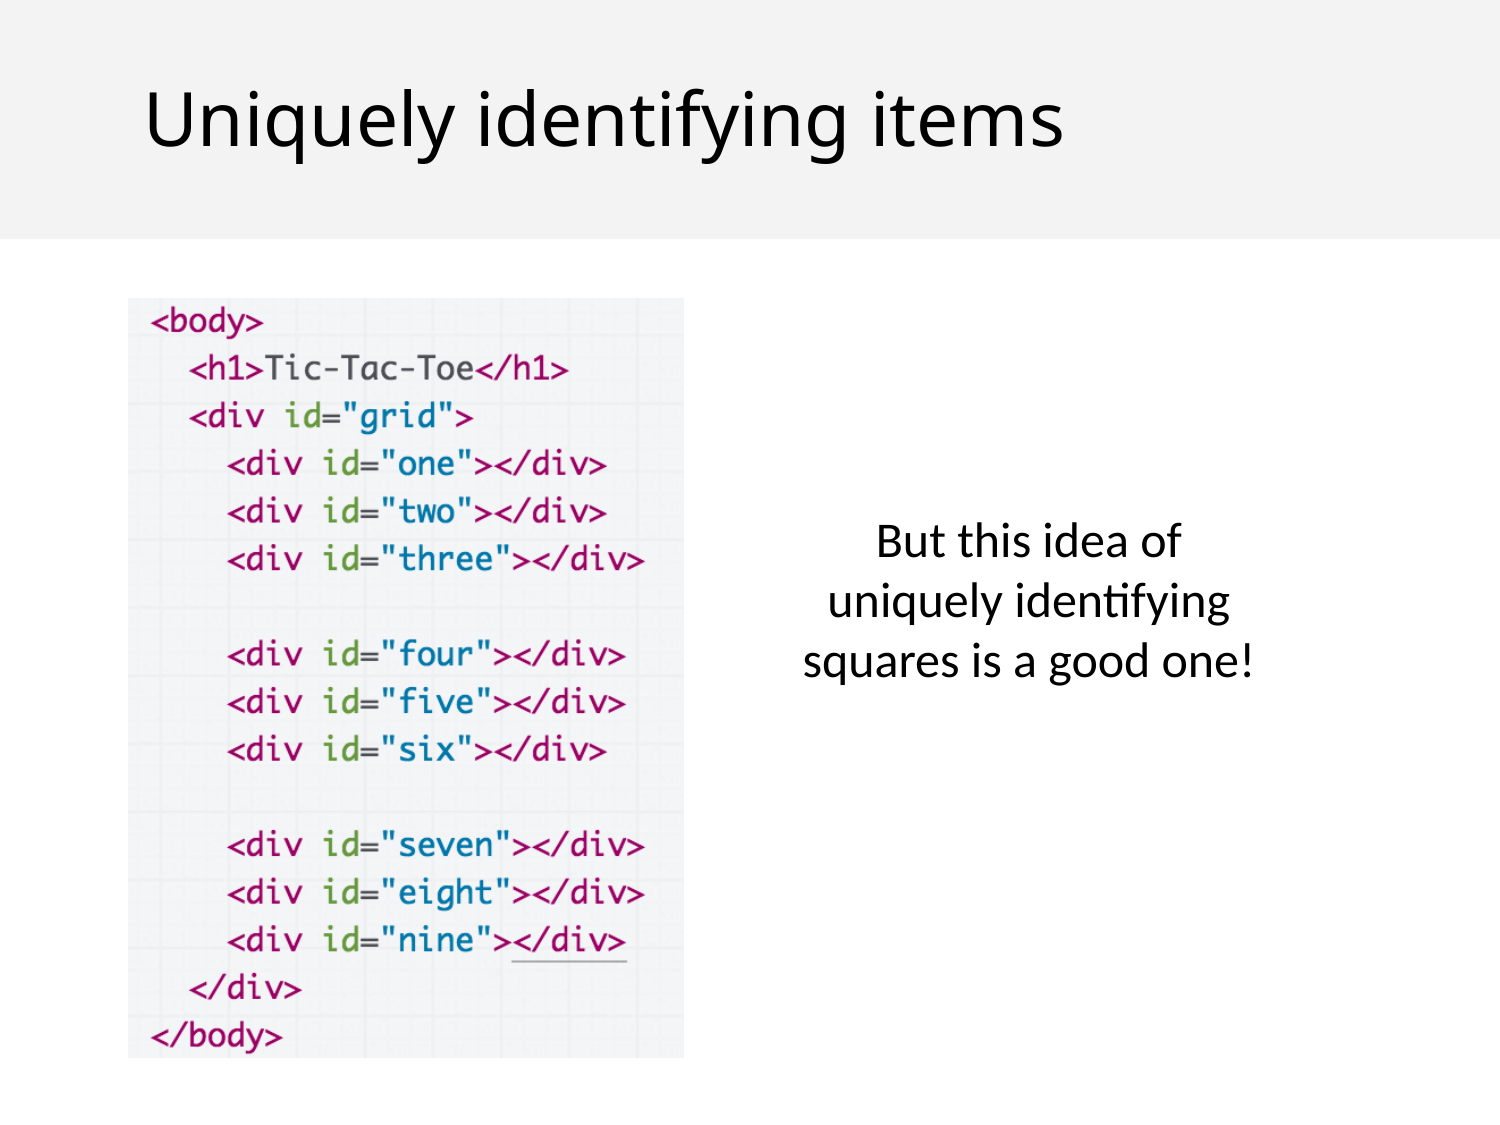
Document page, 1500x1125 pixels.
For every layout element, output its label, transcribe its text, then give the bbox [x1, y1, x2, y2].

title Uniquely identifying items [128, 56, 1372, 183]
picture [128, 298, 684, 1058]
text_box But this idea of uniquely identifying squares is a good one! [783, 492, 1274, 919]
